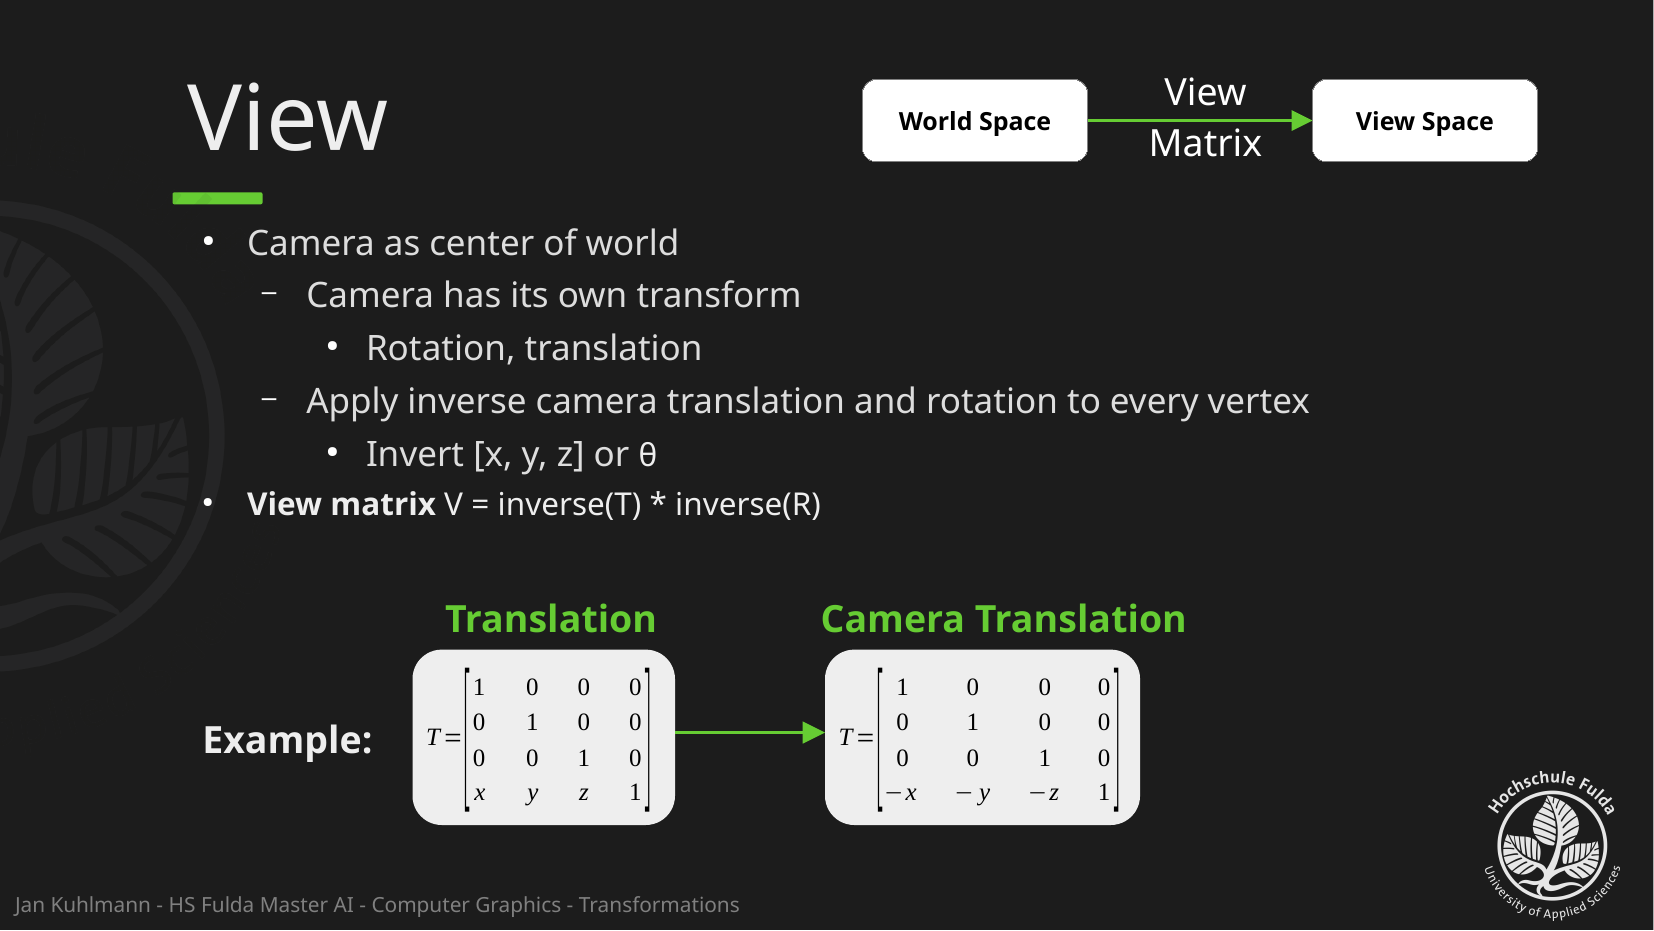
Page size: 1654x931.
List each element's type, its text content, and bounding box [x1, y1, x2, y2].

list Camera as center of world Camera has its own transform Rotation, translation Apply inverse camera translation and rotation to every vertex Invert [x, y, z] or θ View matrix V = inverse(T) * inverse(R) [187, 217, 1571, 526]
text_box [412, 649, 676, 826]
text_box World Space [862, 79, 1088, 162]
chart [425, 666, 652, 813]
text_box Translation [430, 585, 648, 652]
text_box View Space [1313, 79, 1538, 162]
text_box View Matrix [1133, 58, 1313, 176]
text_box Camera Translation [805, 585, 1163, 652]
text_box Example: [187, 706, 372, 773]
title View [187, 37, 1571, 193]
picture [1485, 771, 1620, 921]
text_box [825, 652, 1141, 826]
chart [838, 666, 1121, 813]
